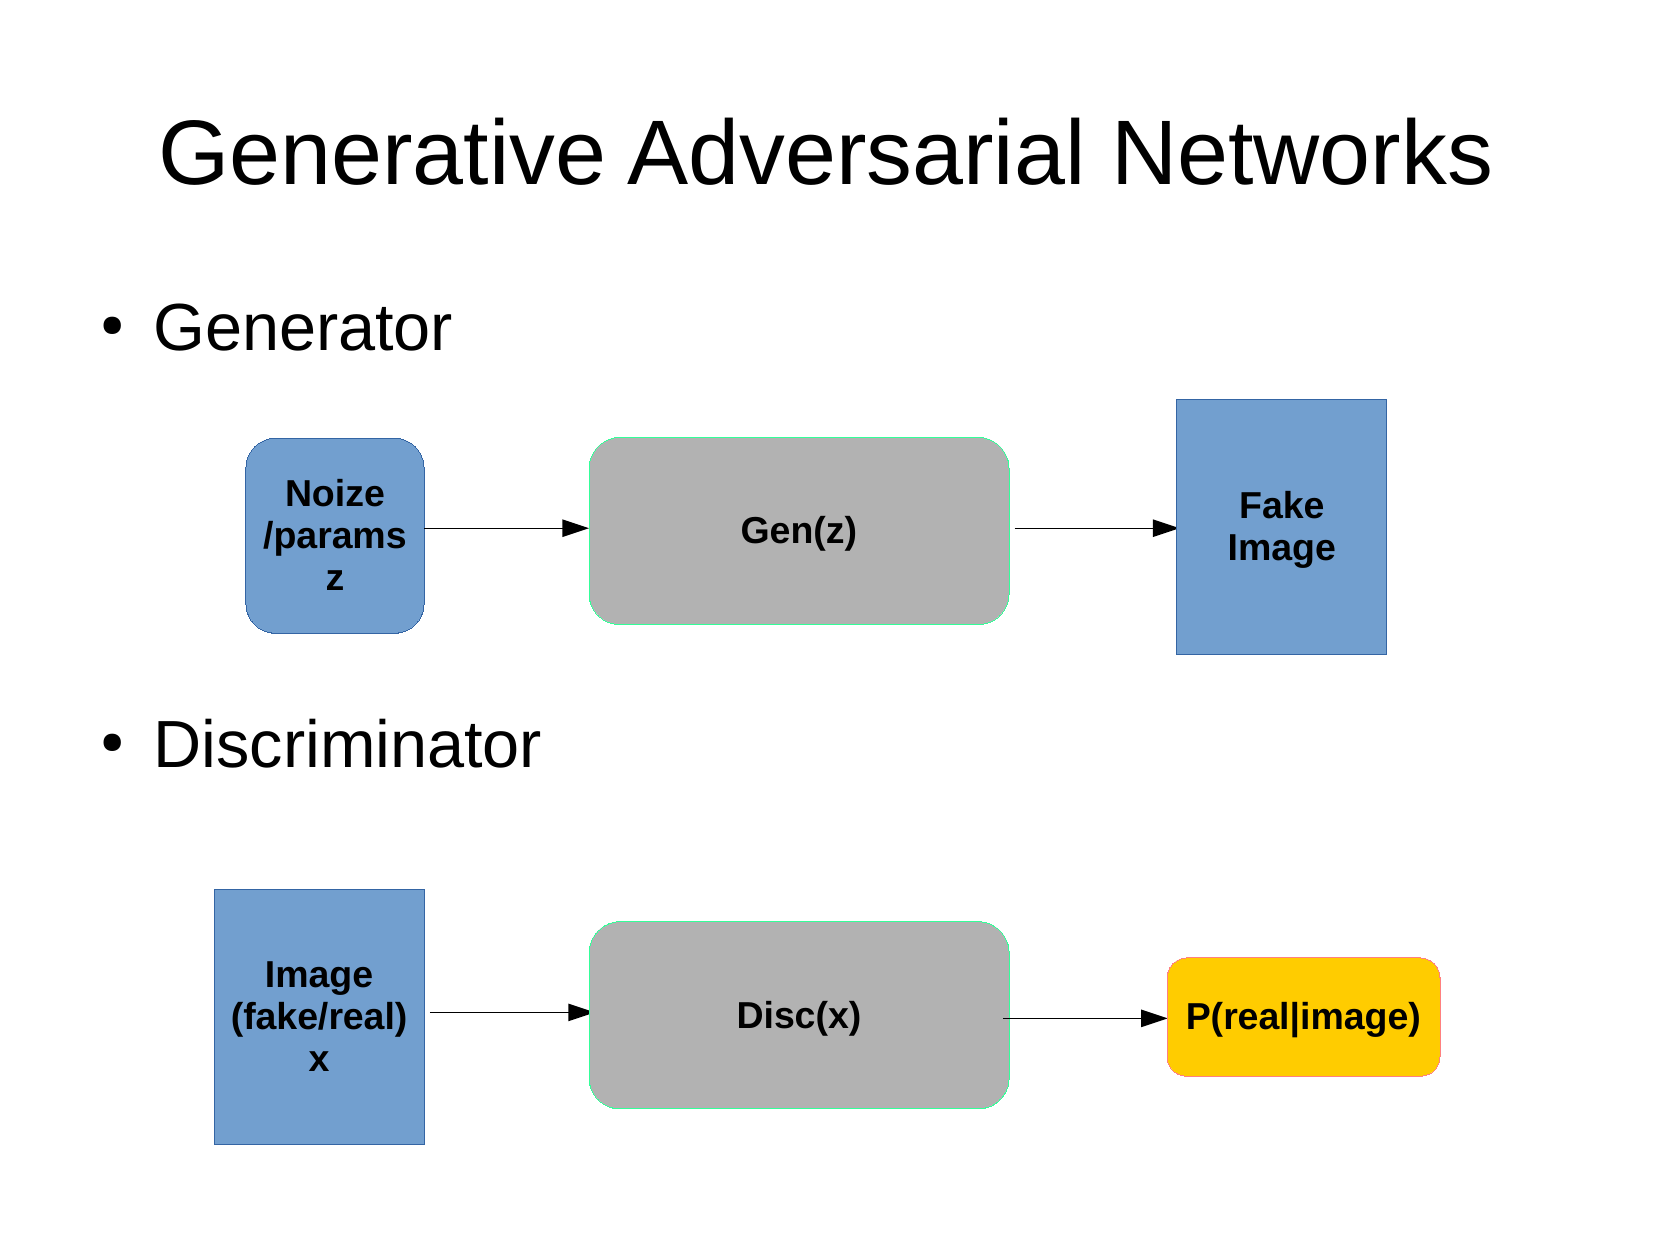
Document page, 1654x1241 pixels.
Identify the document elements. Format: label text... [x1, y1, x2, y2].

text_box Image (fake/real) x [214, 889, 425, 1145]
text_box P(real|image) [1167, 957, 1441, 1077]
text_box Disc(x) [589, 921, 1010, 1109]
title Generative Adversarial Networks [82, 49, 1571, 257]
text_box Gen(z) [589, 437, 1010, 625]
text_box Fake Image [1176, 399, 1387, 655]
list Generator Discriminator [82, 290, 1571, 1010]
text_box Noize /params z [245, 438, 425, 634]
